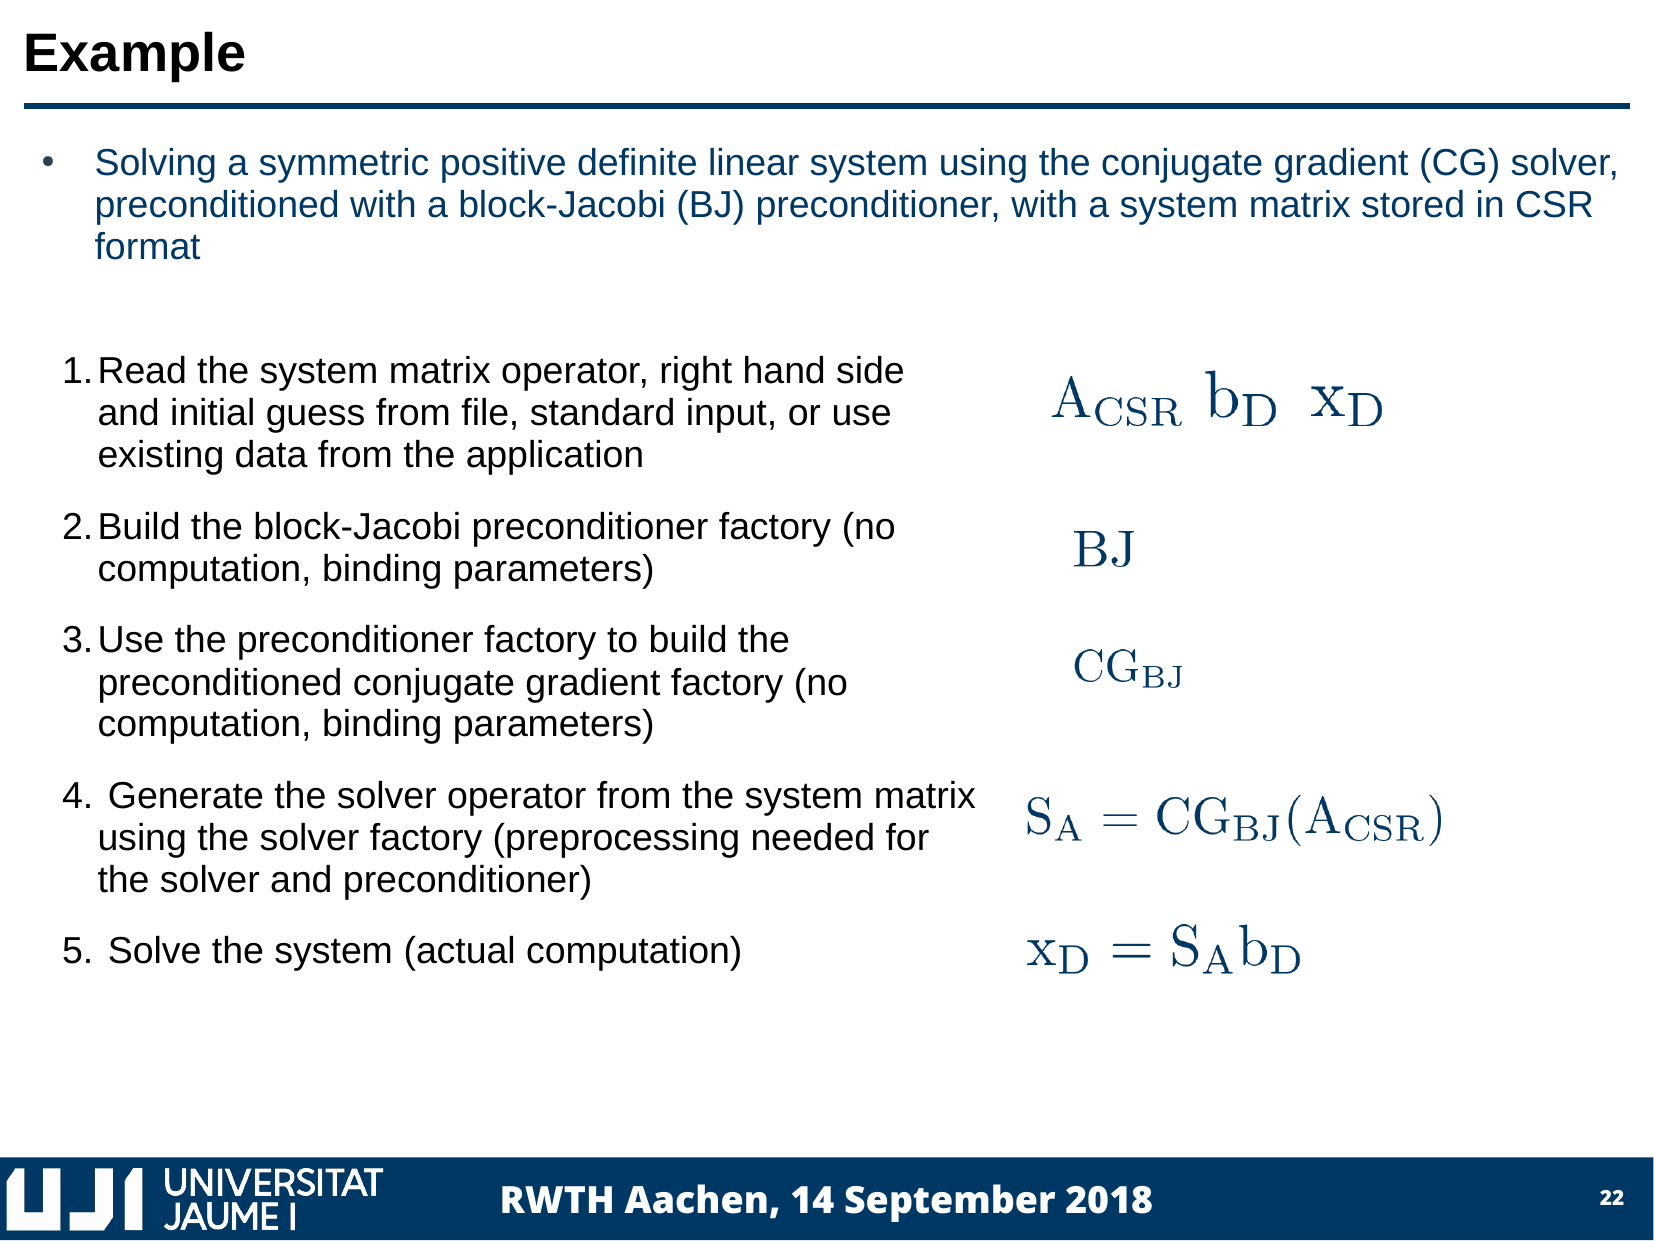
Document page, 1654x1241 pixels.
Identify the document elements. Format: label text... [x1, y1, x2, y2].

picture [1311, 386, 1382, 426]
list Solving a symmetric positive definite linear system using the conjugate gradient (CG) solver, preconditioned with a block-Jacobi (BJ) preconditioner, with a system matrix stored in CSR format [23, 141, 1630, 284]
text_box Read the system matrix operator, right hand side and initial guess from file, standard input, or use existing data from the application Build the block-Jacobi preconditioner factory (no computation, binding parameters) Use the preconditioner factory to build the preconditioned conjugate gradient factory (no computation, binding parameters) Generate the solver operator from the system matrix using the solver factory (preprocessing needed for the solver and preconditioner) Solve the system (actual computation) [47, 342, 993, 980]
picture [0, 1158, 390, 1241]
title Example [23, 0, 1630, 107]
picture [1074, 649, 1182, 688]
picture [1027, 794, 1441, 846]
picture [1074, 530, 1134, 567]
picture [1027, 924, 1300, 974]
picture [1051, 376, 1182, 426]
picture [1205, 370, 1276, 426]
